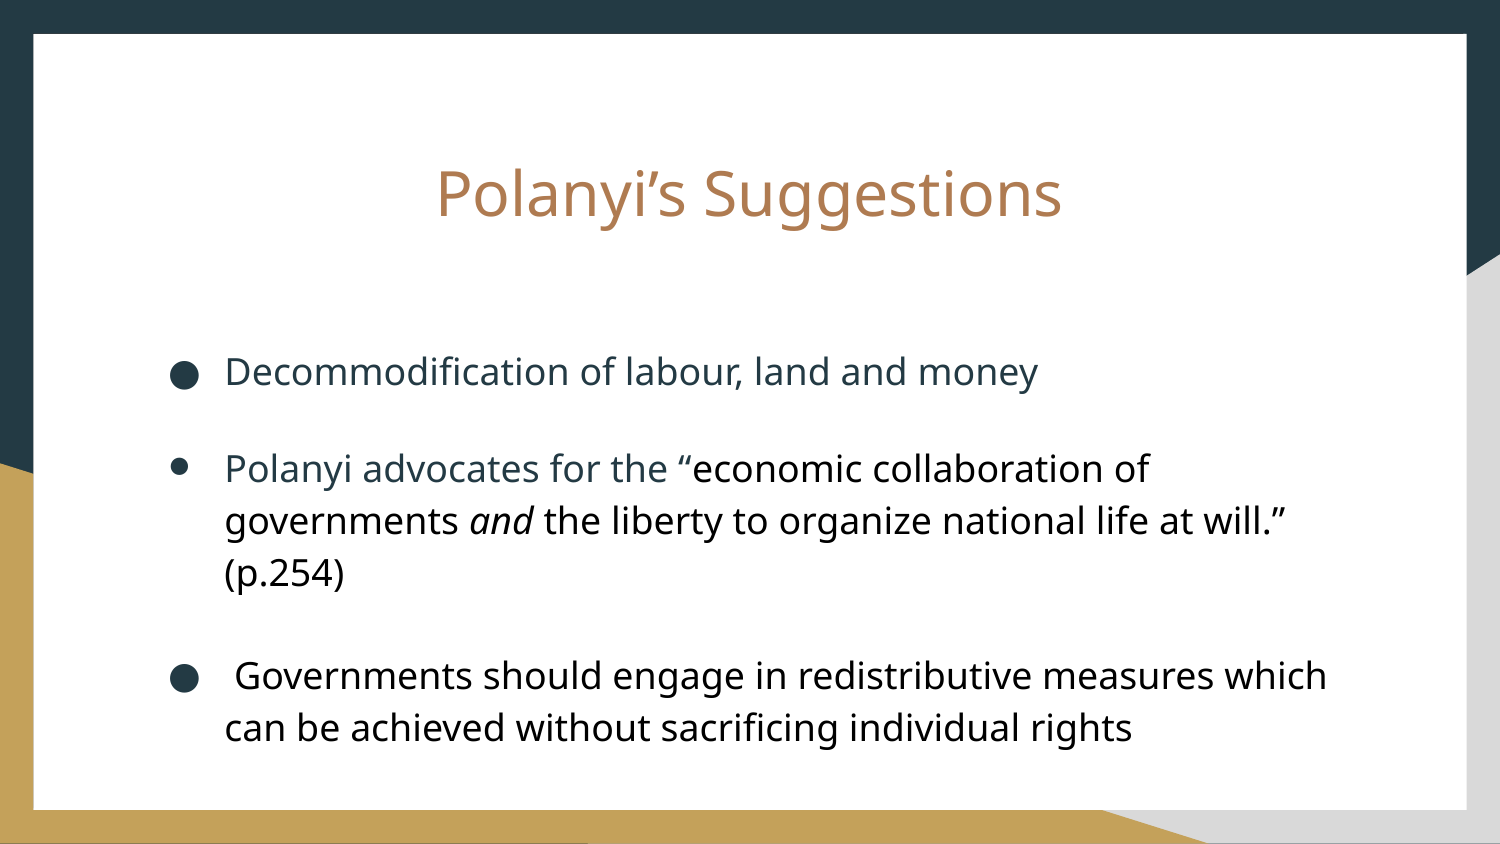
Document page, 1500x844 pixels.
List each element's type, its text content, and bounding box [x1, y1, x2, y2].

list Decommodification of labour, land and money Polanyi advocates for the “economic collaboration of governments and the liberty to organize national life at will.” (p.254) Governments should engage in redistributive measures which can be achieved without sacrificing individual rights [134, 326, 1366, 729]
title Polanyi’s Suggestions [134, 138, 1366, 296]
